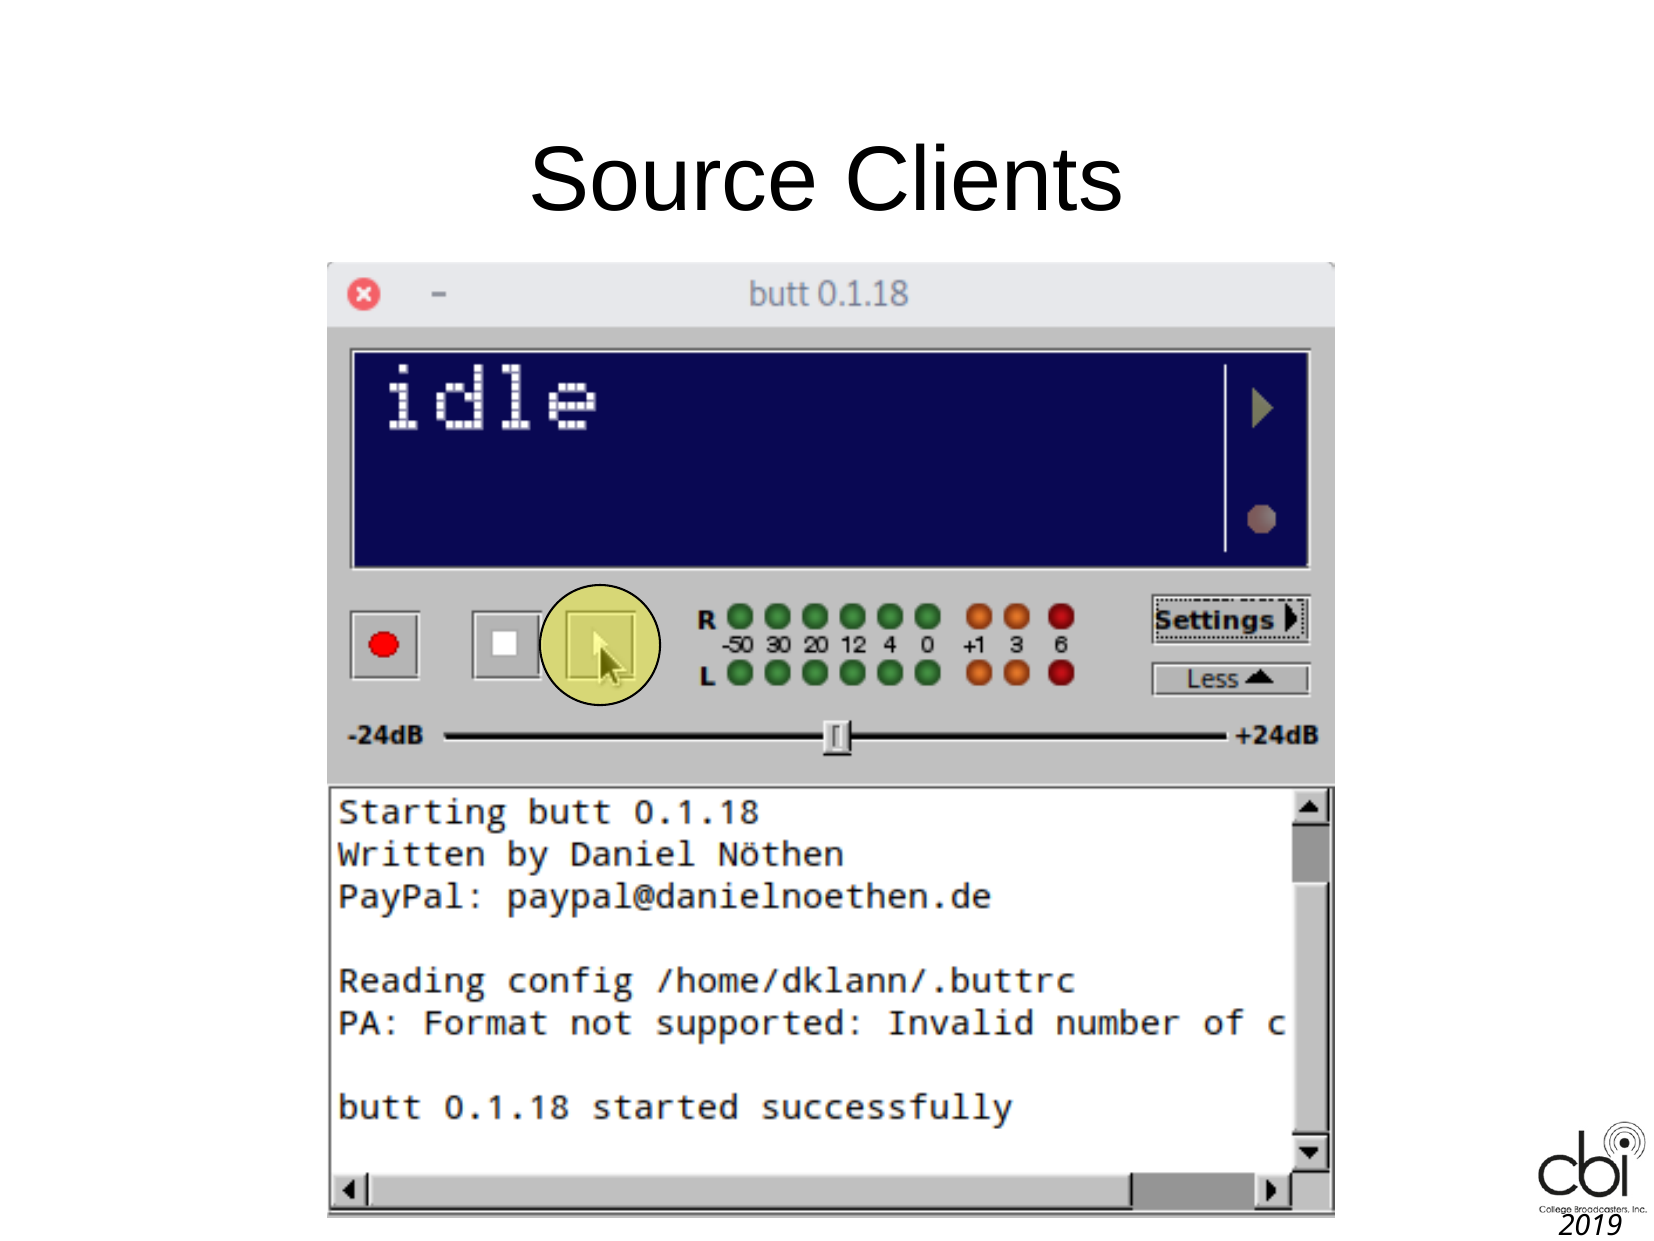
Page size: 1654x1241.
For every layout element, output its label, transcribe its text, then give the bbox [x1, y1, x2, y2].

picture [327, 262, 1335, 1218]
text_box Source Clients [513, 120, 1140, 238]
picture [1529, 1120, 1654, 1216]
text_box [540, 585, 661, 706]
